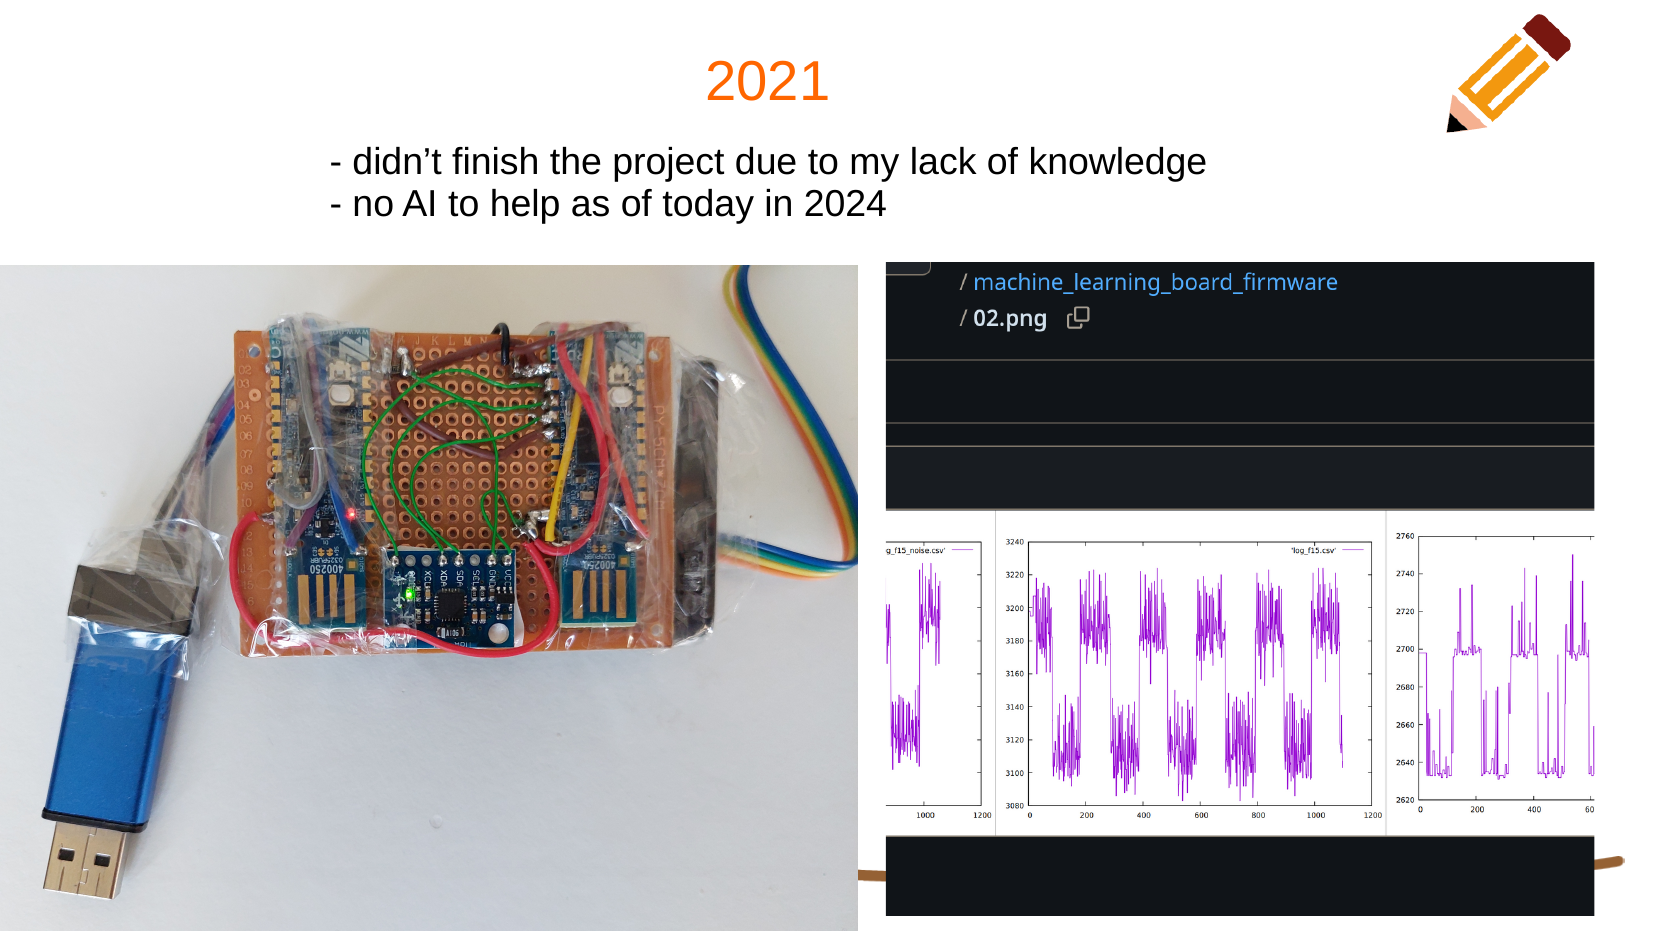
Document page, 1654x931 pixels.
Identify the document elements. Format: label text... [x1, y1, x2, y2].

picture [0, 262, 1625, 931]
title 2021 [88, 29, 1447, 133]
picture [1446, 14, 1571, 133]
text_box - didn’t finish the project due to my lack of knowledge - no AI to help as of today in 2024 [314, 132, 1223, 232]
